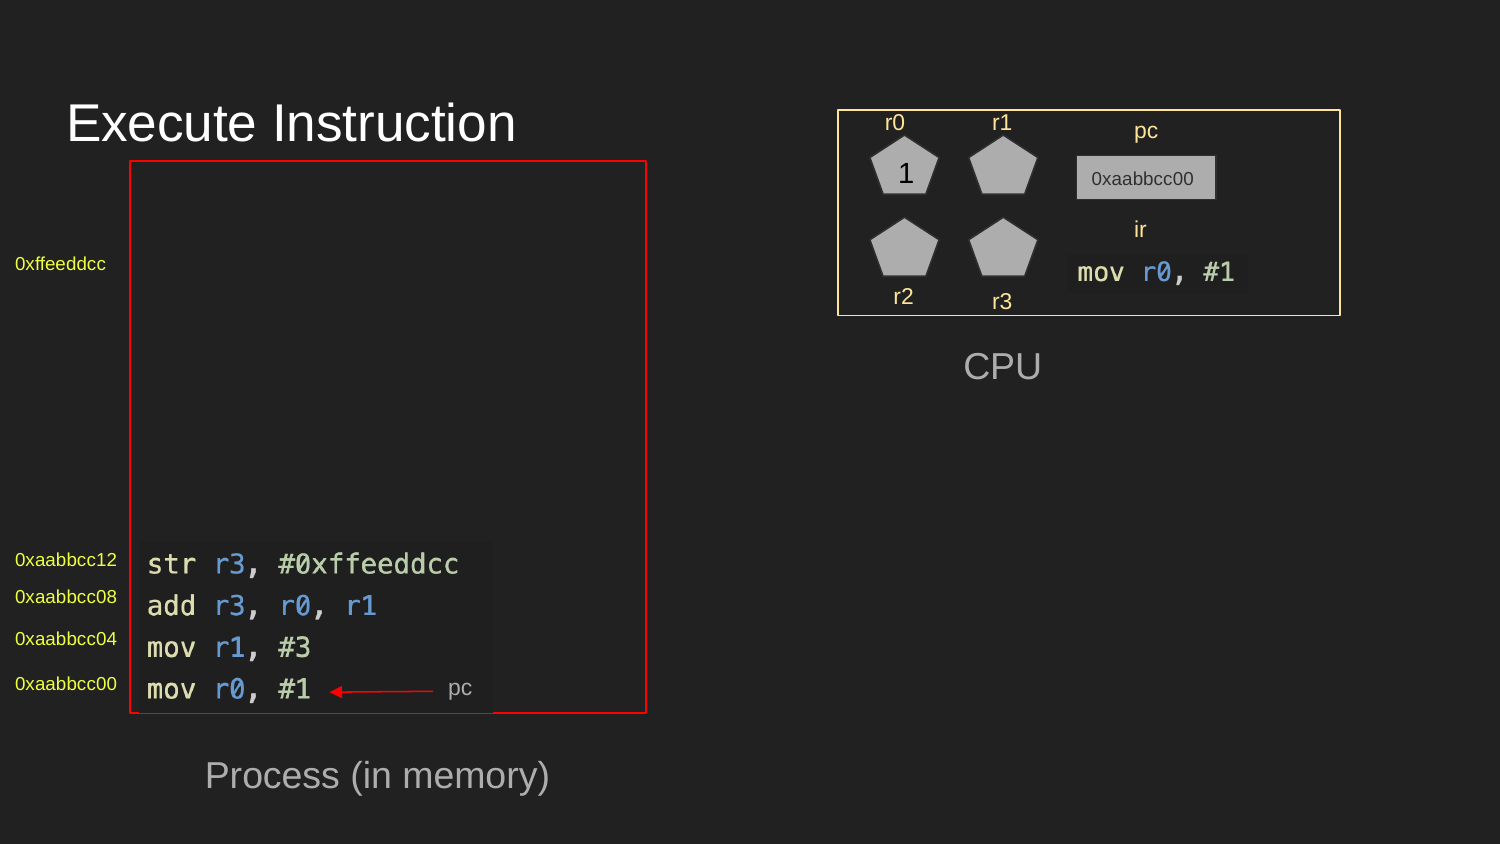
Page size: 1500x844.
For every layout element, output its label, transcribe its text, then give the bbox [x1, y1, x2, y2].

text_box [968, 217, 1038, 271]
text_box 0xaabbcc04 [0, 612, 139, 657]
text_box [869, 217, 940, 266]
text_box 0xaabbcc12 [0, 532, 140, 570]
text_box 1 [869, 147, 940, 195]
text_box pc [1119, 101, 1180, 155]
text_box r1 [977, 92, 1030, 148]
picture [139, 541, 493, 713]
text_box r2 [878, 266, 931, 322]
text_box 0xaabbcc00 [0, 657, 139, 702]
text_box Process (in memory) [189, 735, 576, 822]
text_box r3 [977, 271, 1030, 326]
text_box [968, 148, 1038, 195]
text_box CPU [948, 326, 1180, 412]
text_box pc [433, 657, 665, 743]
text_box 0xaabbcc08 [0, 570, 139, 612]
picture [1067, 254, 1248, 293]
text_box ir [1119, 199, 1180, 254]
text_box 0xffeeddcc [0, 236, 125, 281]
text_box 0xaabbcc00 [1076, 155, 1217, 200]
title Execute Instruction [131, 162, 645, 167]
title Execute Instruction [51, 72, 739, 167]
text_box r0 [869, 92, 923, 148]
